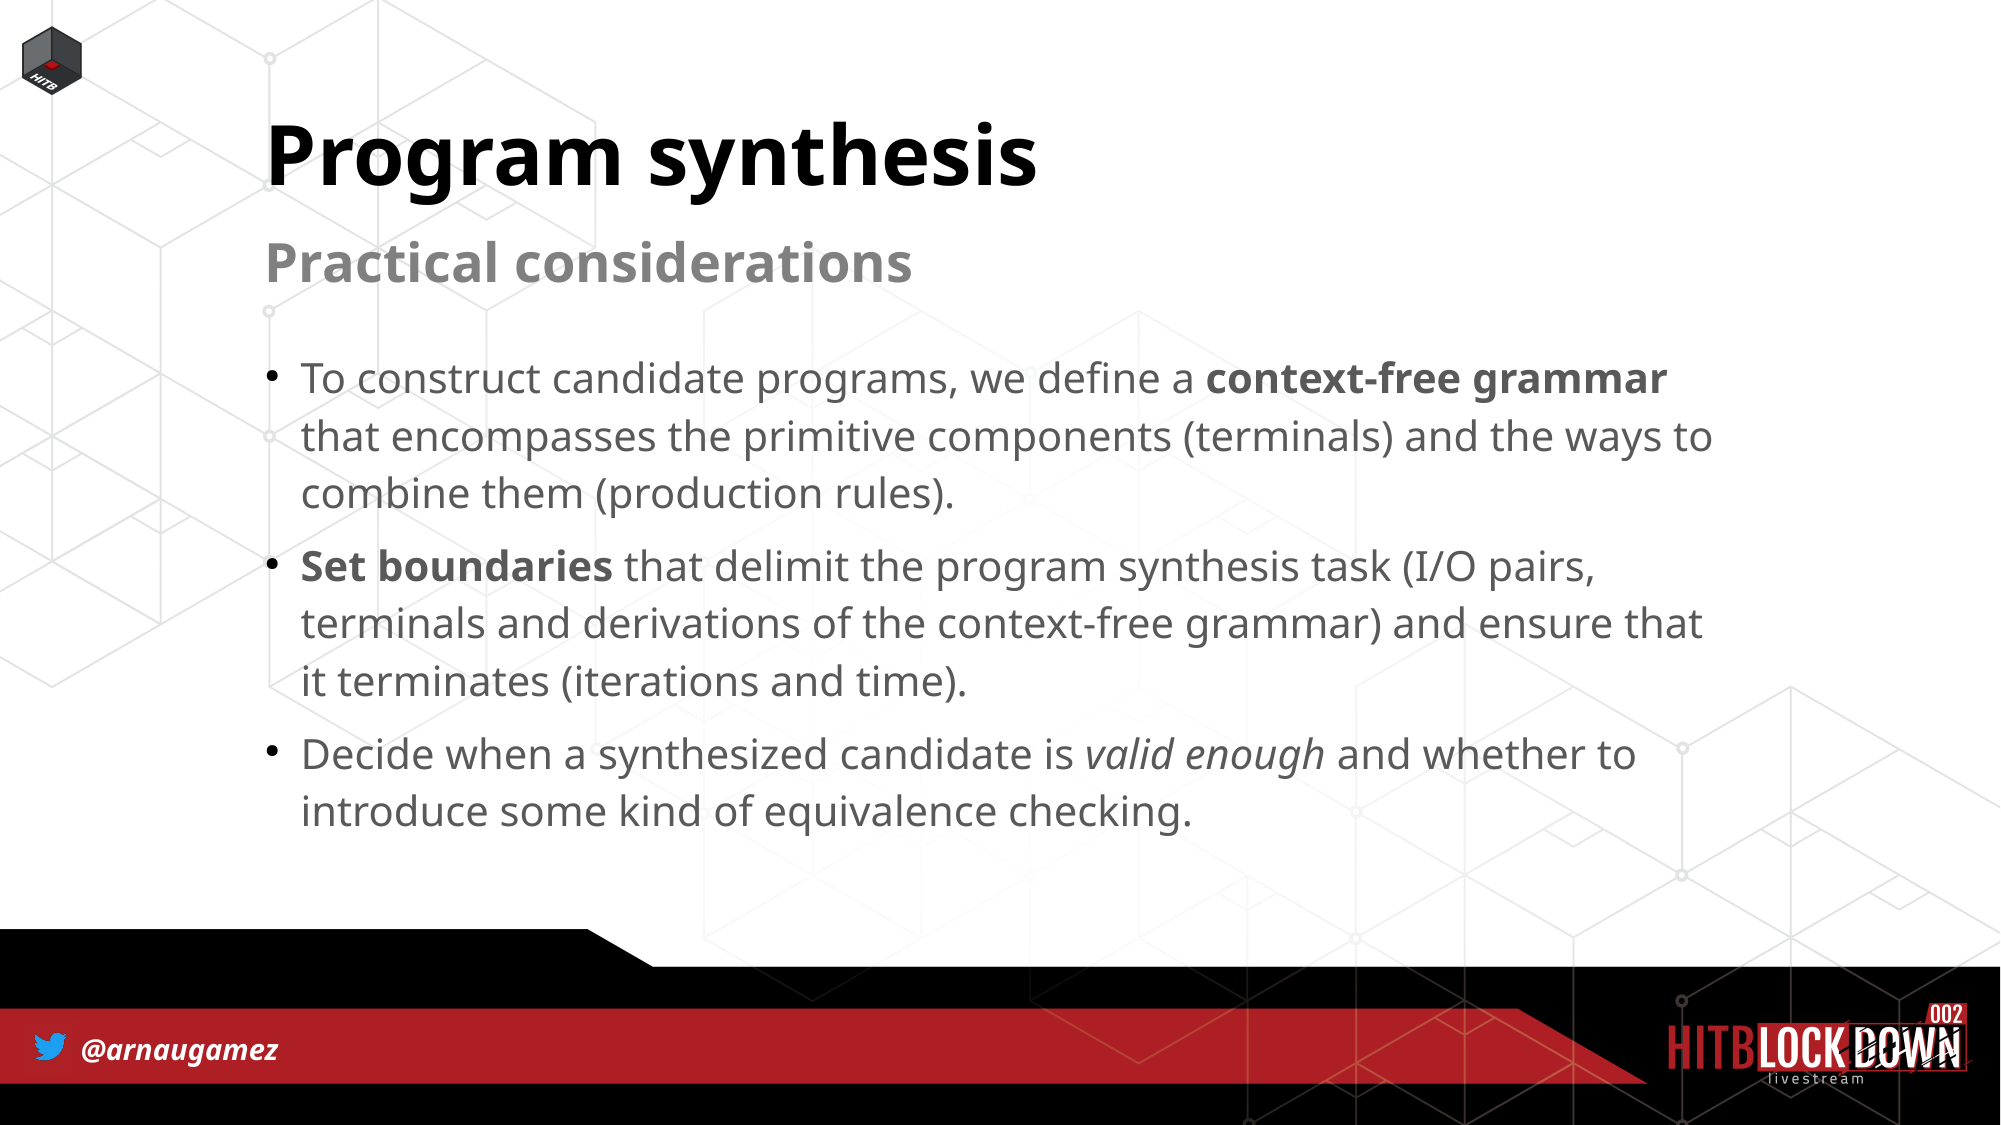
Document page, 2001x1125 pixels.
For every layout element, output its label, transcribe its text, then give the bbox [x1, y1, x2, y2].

title Program synthesis [249, 108, 1750, 210]
text_box Practical considerations [249, 227, 1790, 322]
text_box To construct candidate programs, we define a context-free grammar that encompasses the primitive components (terminals) and the ways to combine them (production rules). Set boundaries that delimit the program synthesis task (I/O pairs, terminals and derivations of the context-free grammar) and ensure that it terminates (iterations and time). Decide when a synthesized candidate is valid enough and whether to introduce some kind of equivalence checking. [250, 336, 1751, 871]
picture [0, 0, 2001, 1125]
